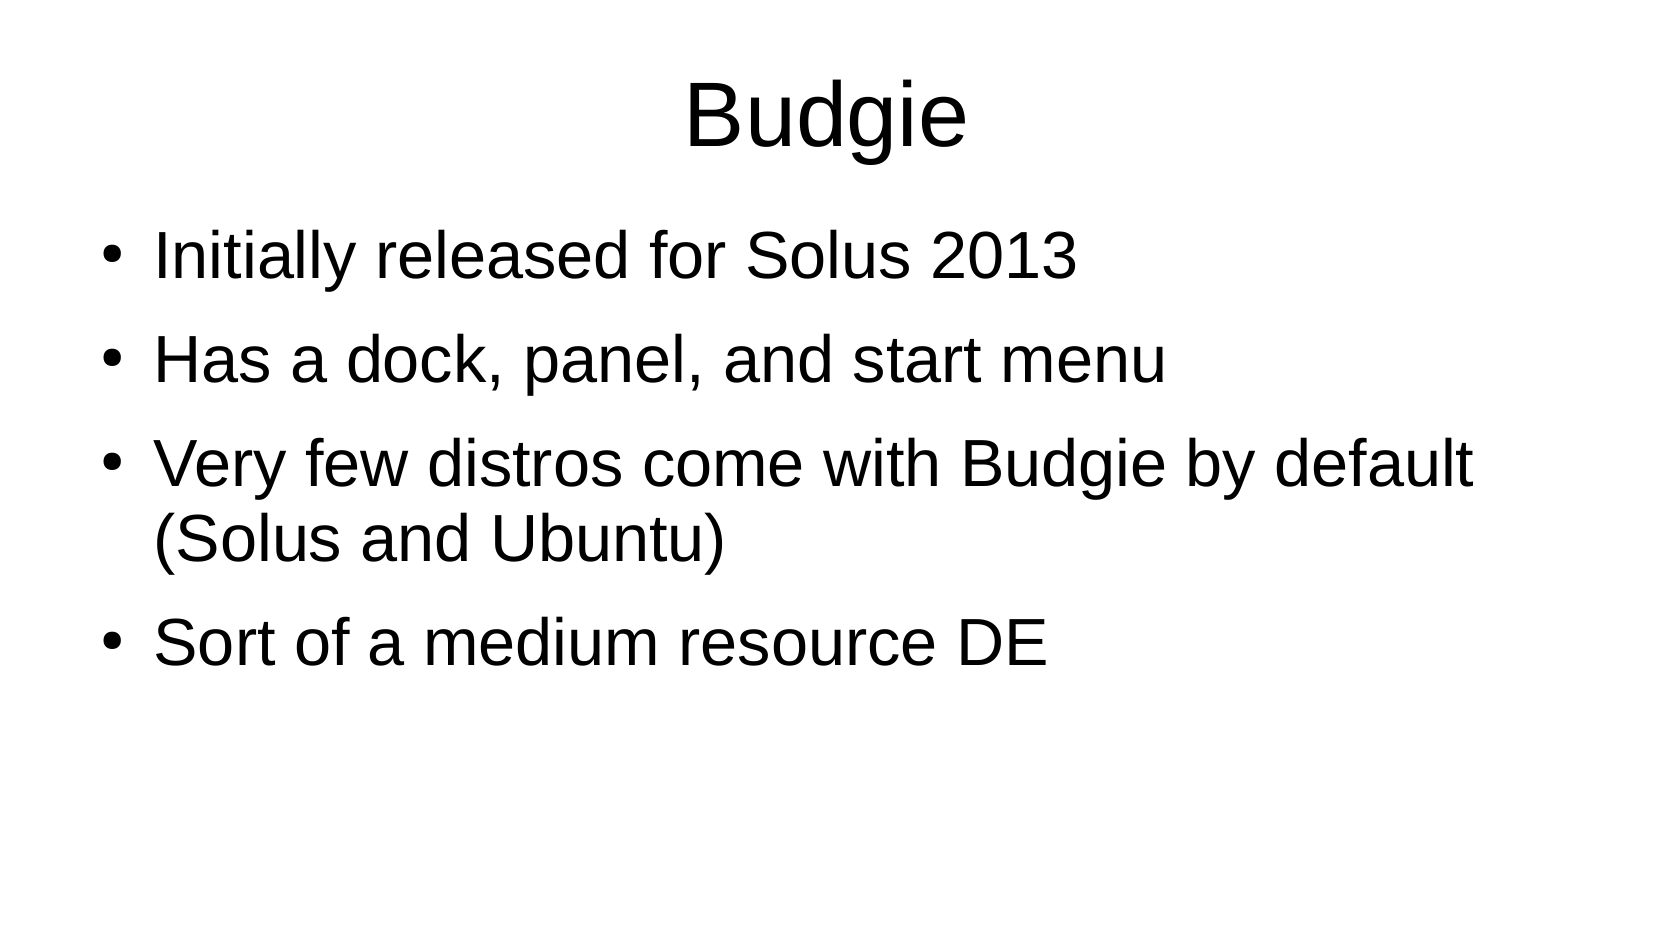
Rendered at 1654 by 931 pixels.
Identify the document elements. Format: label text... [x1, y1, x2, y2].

title Budgie [82, 37, 1571, 193]
list Initially released for Solus 2013 Has a dock, panel, and start menu Very few distros come with Budgie by default (Solus and Ubuntu) Sort of a medium resource DE [82, 217, 1571, 758]
